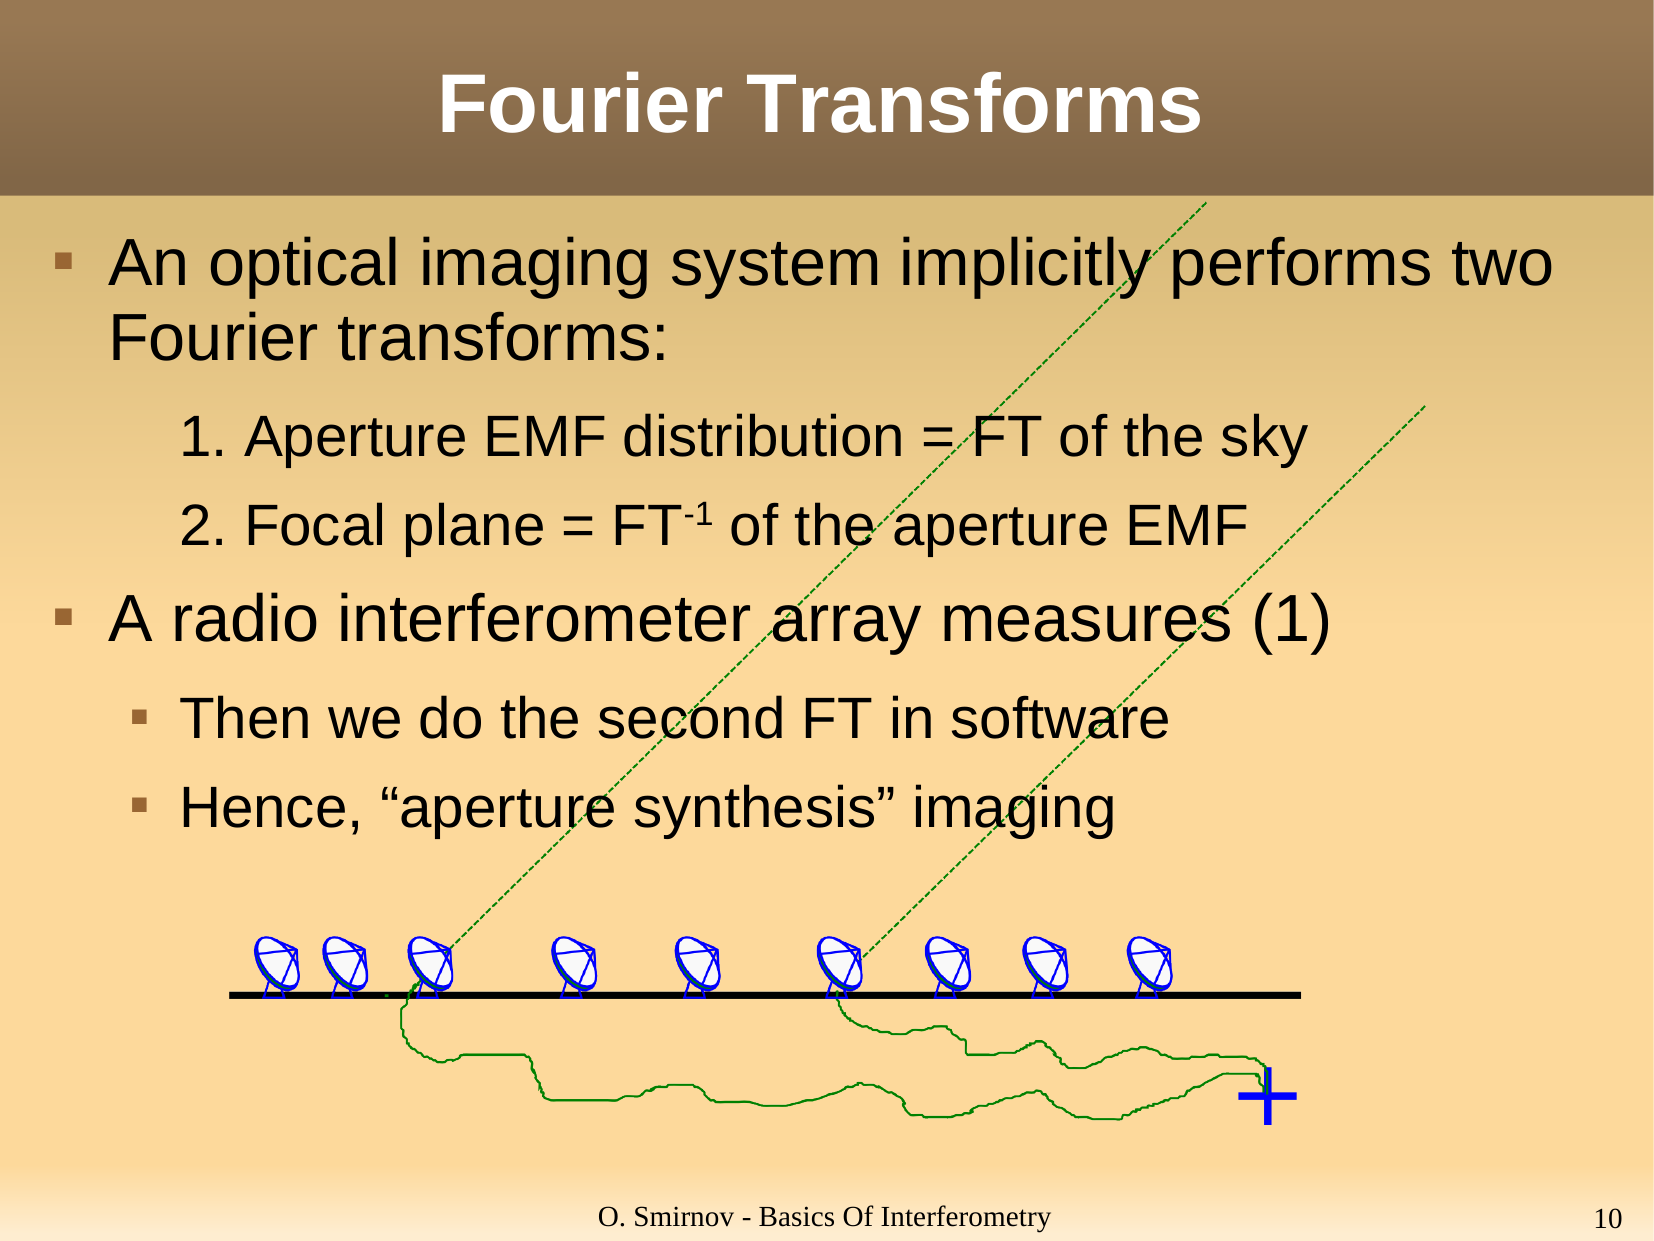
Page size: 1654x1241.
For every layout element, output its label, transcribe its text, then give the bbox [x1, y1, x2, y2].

list An optical imaging system implicitly performs two Fourier transforms: 1. Aperture EMF distribution = FT of the sky 2. Focal plane = FT-1 of the aperture EMF A radio interferometer array measures (1) Then we do the second FT in software Hence, “aperture synthesis” imaging [37, 225, 1613, 931]
title Fourier Transforms [76, 0, 1565, 208]
picture [0, 0, 1654, 1241]
